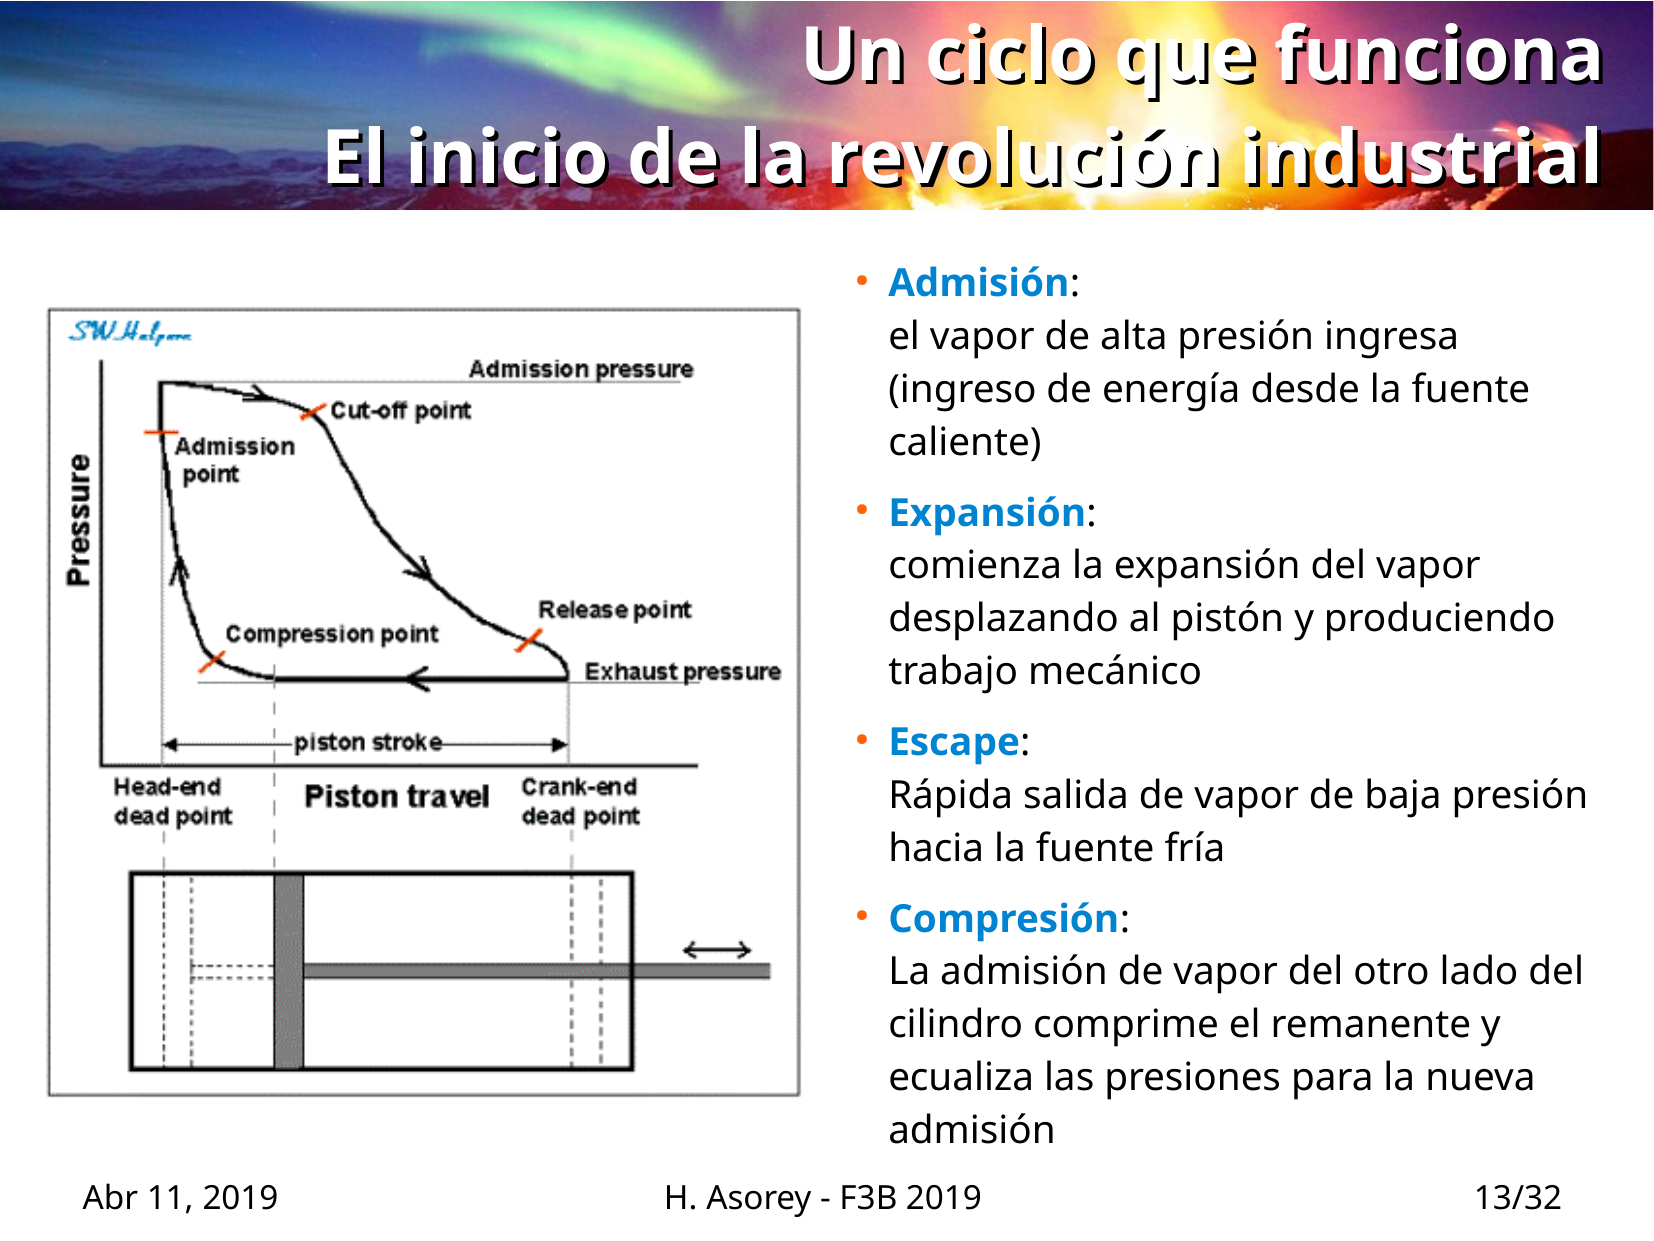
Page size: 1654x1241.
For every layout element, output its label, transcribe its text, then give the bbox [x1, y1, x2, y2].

title Un ciclo que funciona El inicio de la revolución industrial [45, 11, 1606, 195]
list Admisión: el vapor de alta presión ingresa (ingreso de energía desde la fuente caliente) Expansión: comienza la expansión del vapor desplazando al pistón y produciendo trabajo mecánico Escape: Rápida salida de vapor de baja presión hacia la fuente fría Compresión: La admisión de vapor del otro lado del cilindro comprime el remanente y ecualiza las presiones para la nueva admisión [844, 255, 1606, 1156]
picture [45, 304, 807, 1105]
picture [0, 1, 1654, 210]
